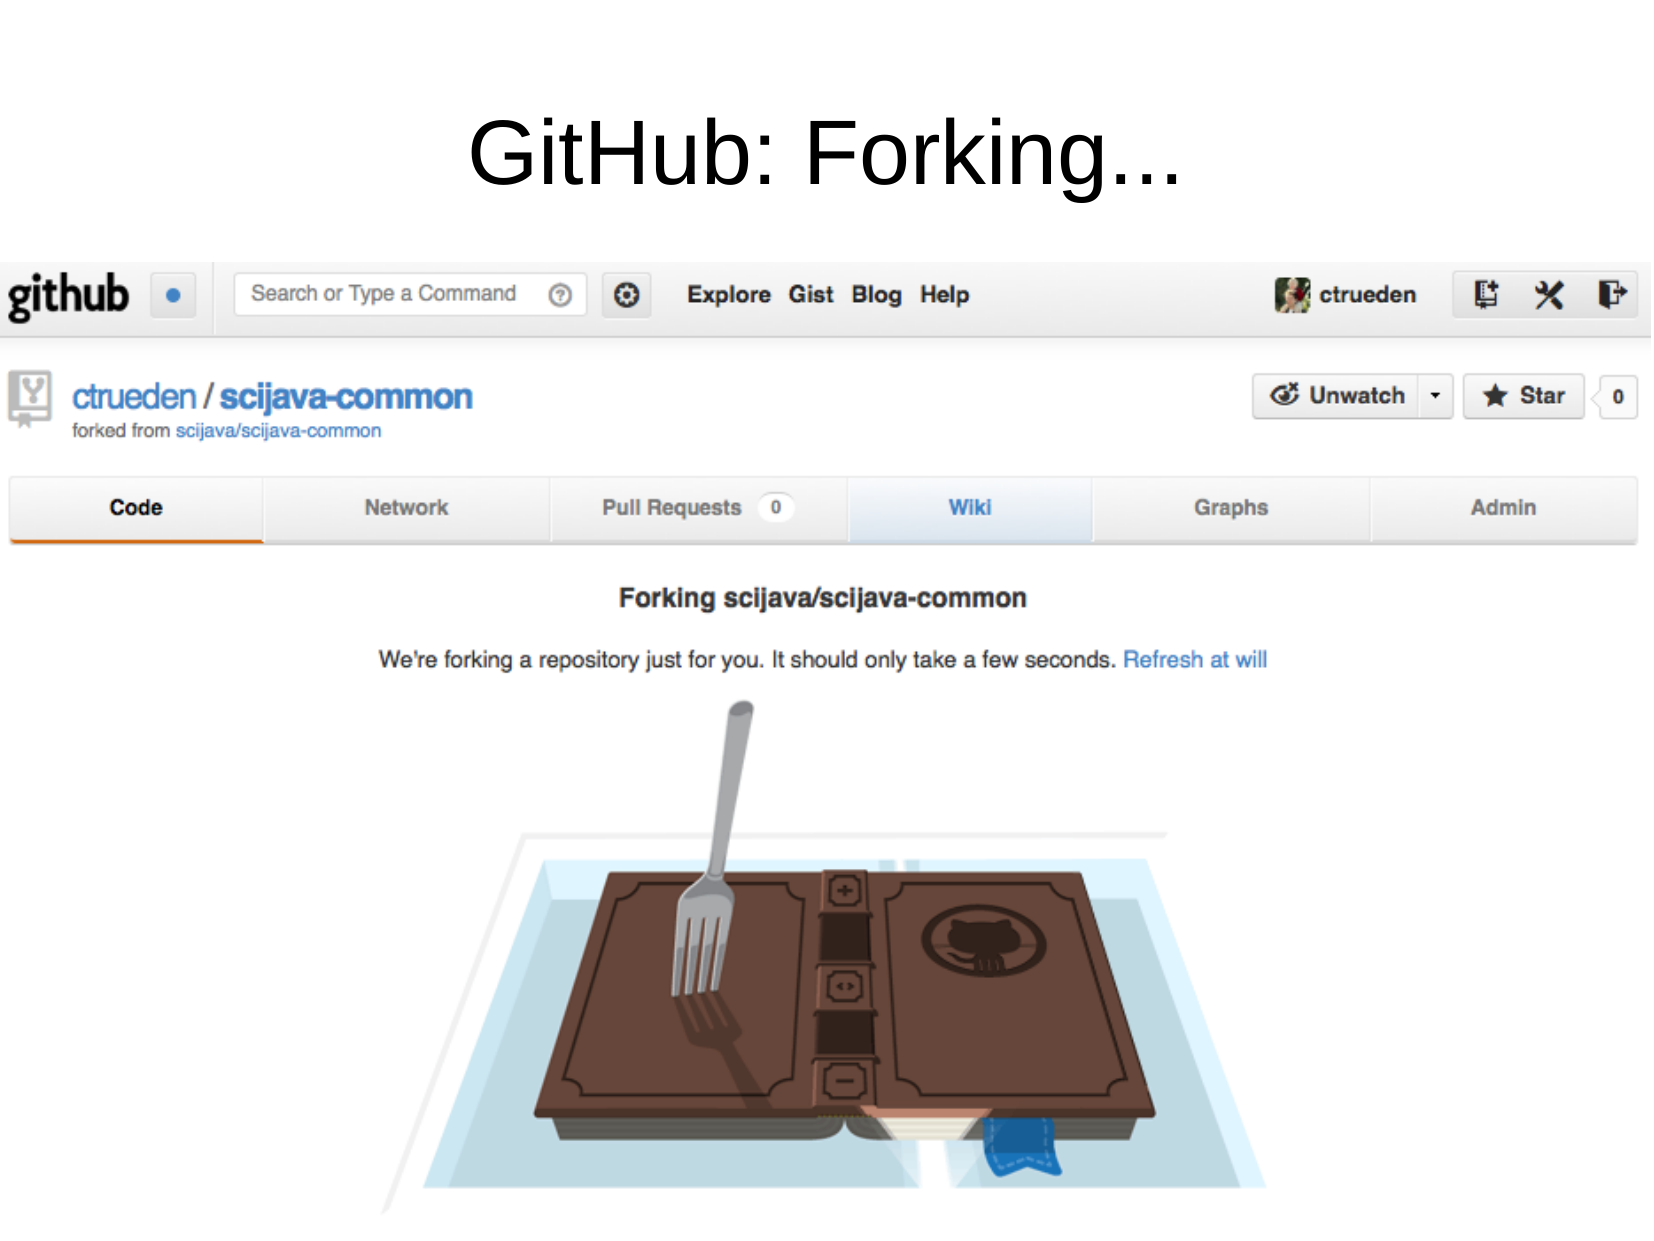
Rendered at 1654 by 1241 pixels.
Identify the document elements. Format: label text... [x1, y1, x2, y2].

title GitHub: Forking... [82, 49, 1571, 257]
picture [0, 262, 1651, 1226]
